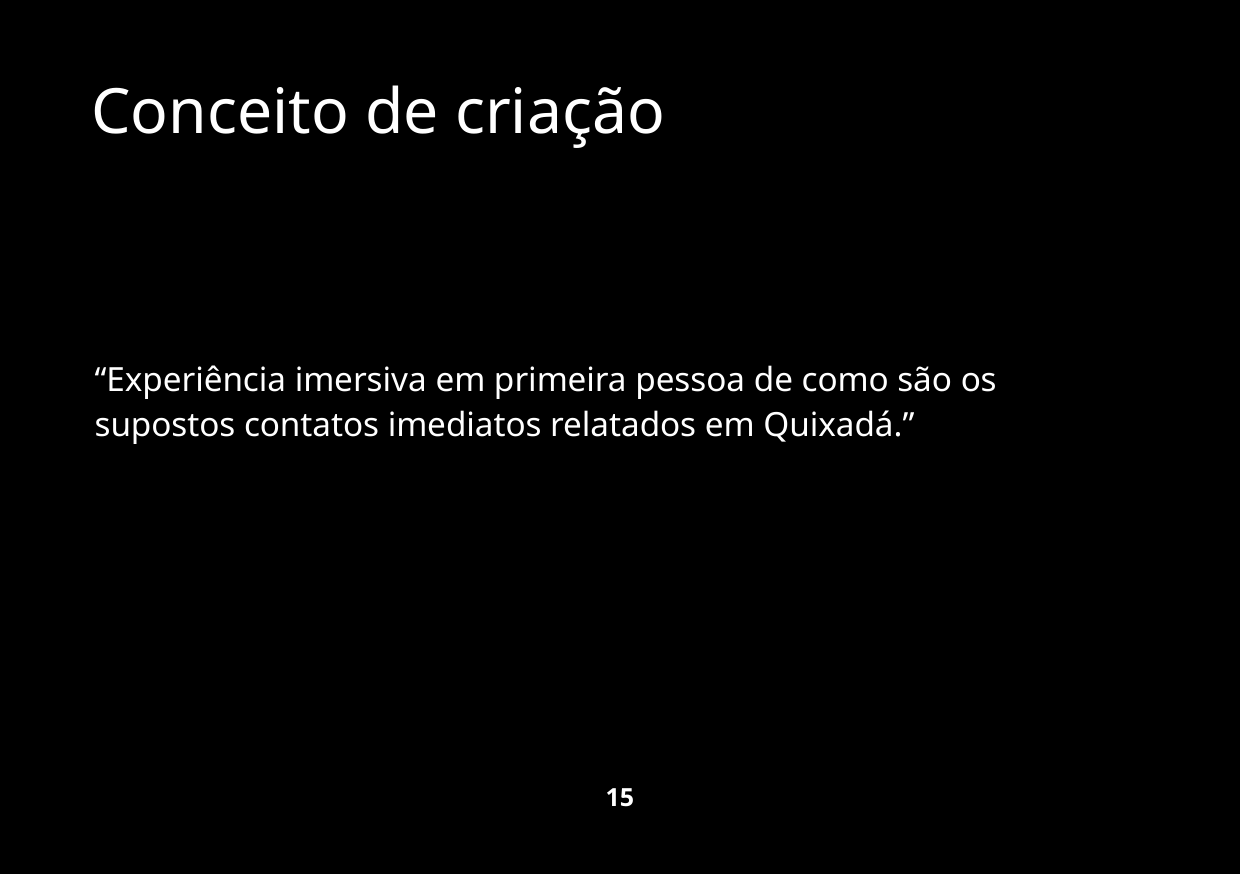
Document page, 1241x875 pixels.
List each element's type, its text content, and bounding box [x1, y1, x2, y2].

text_box Conceito de criação [76, 58, 1182, 193]
title 15 [602, 779, 638, 815]
text_box “Experiência imersiva em primeira pessoa de como são os supostos contatos imediatos relatados em Quixadá.” [94, 355, 1028, 537]
